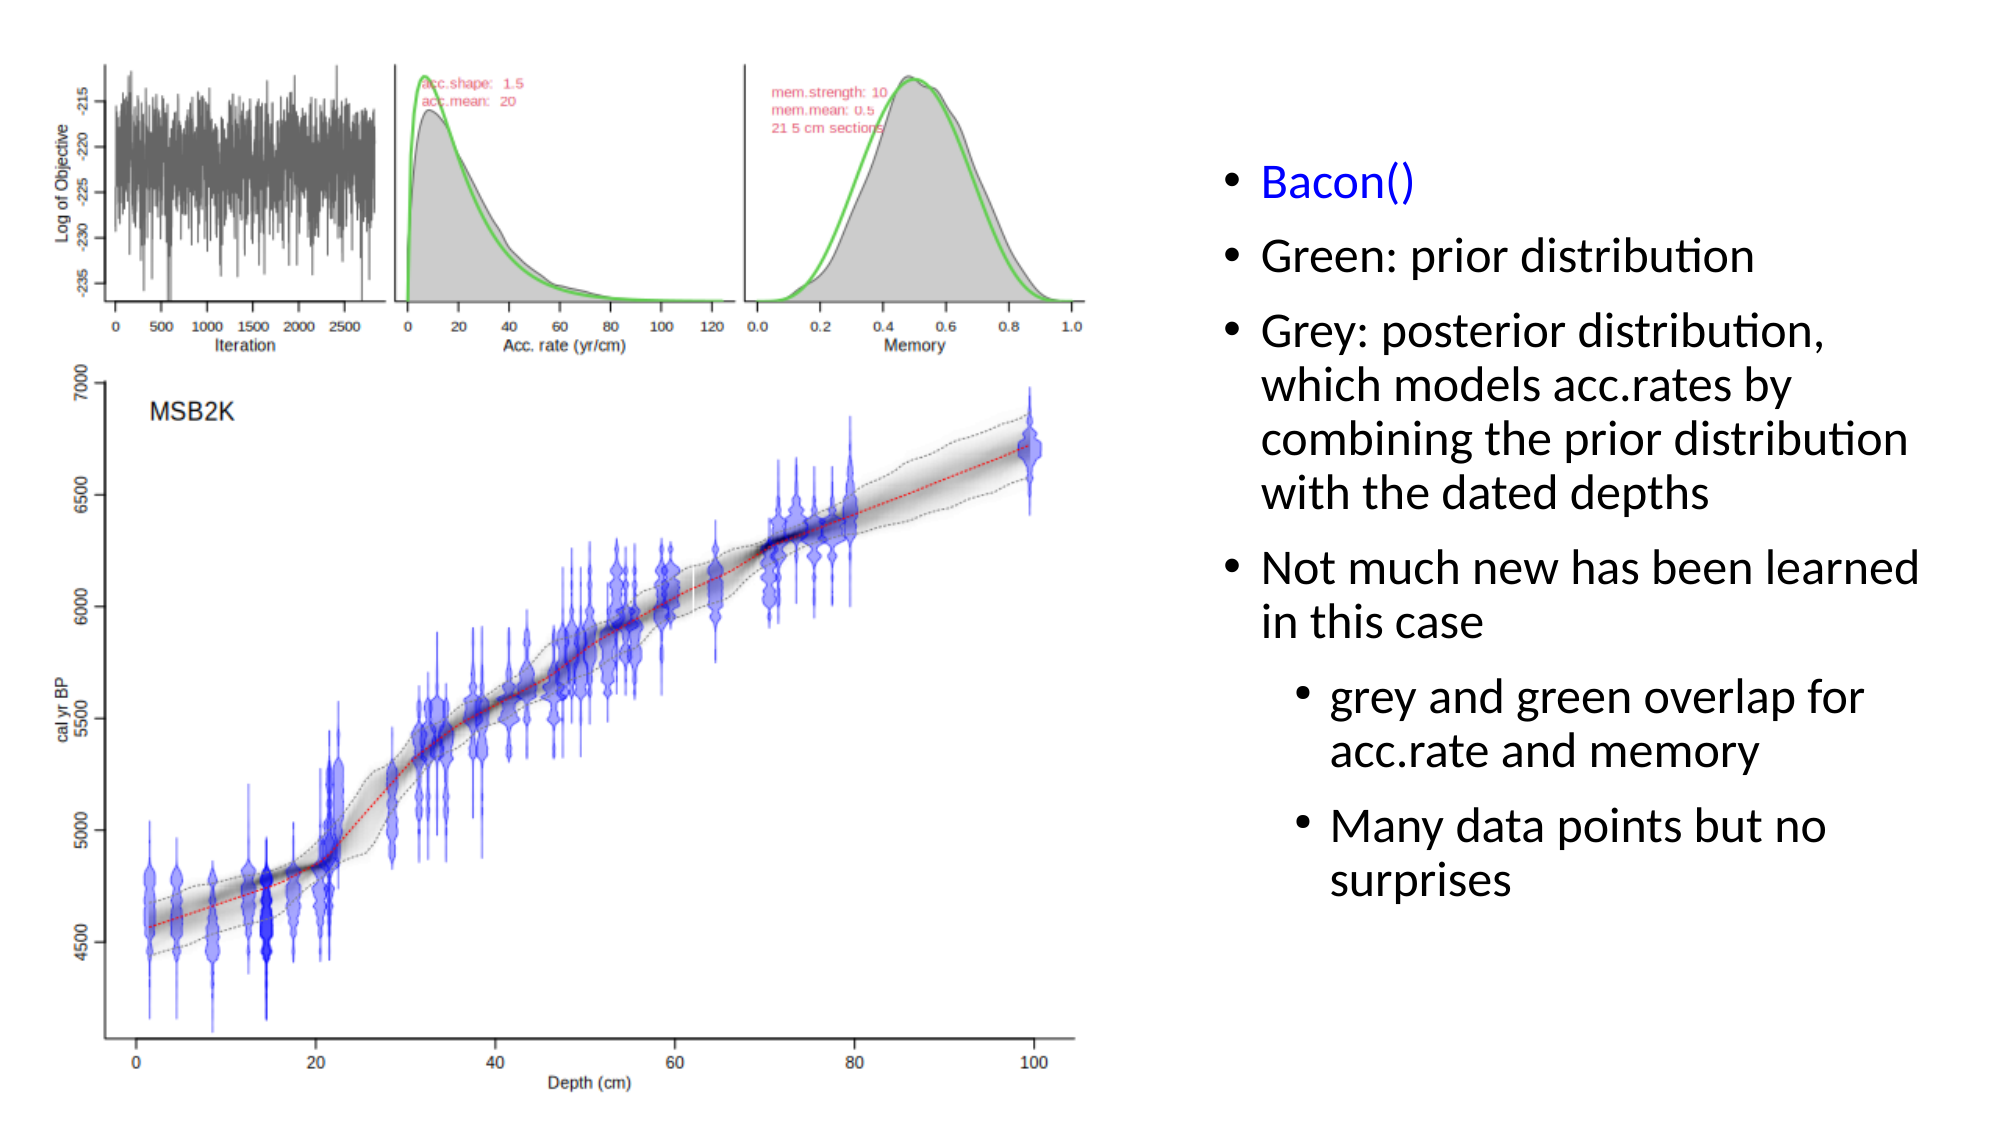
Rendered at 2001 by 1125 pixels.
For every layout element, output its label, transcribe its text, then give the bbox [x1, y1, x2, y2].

picture [49, 58, 1093, 1097]
text_box Bacon() Green: prior distribution Grey: posterior distribution, which models acc.rates by combining the prior distribution with the dated depths Not much new has been learned in this case grey and green overlap for acc.rate and memory Many data points but no surprises [1208, 147, 1949, 1043]
